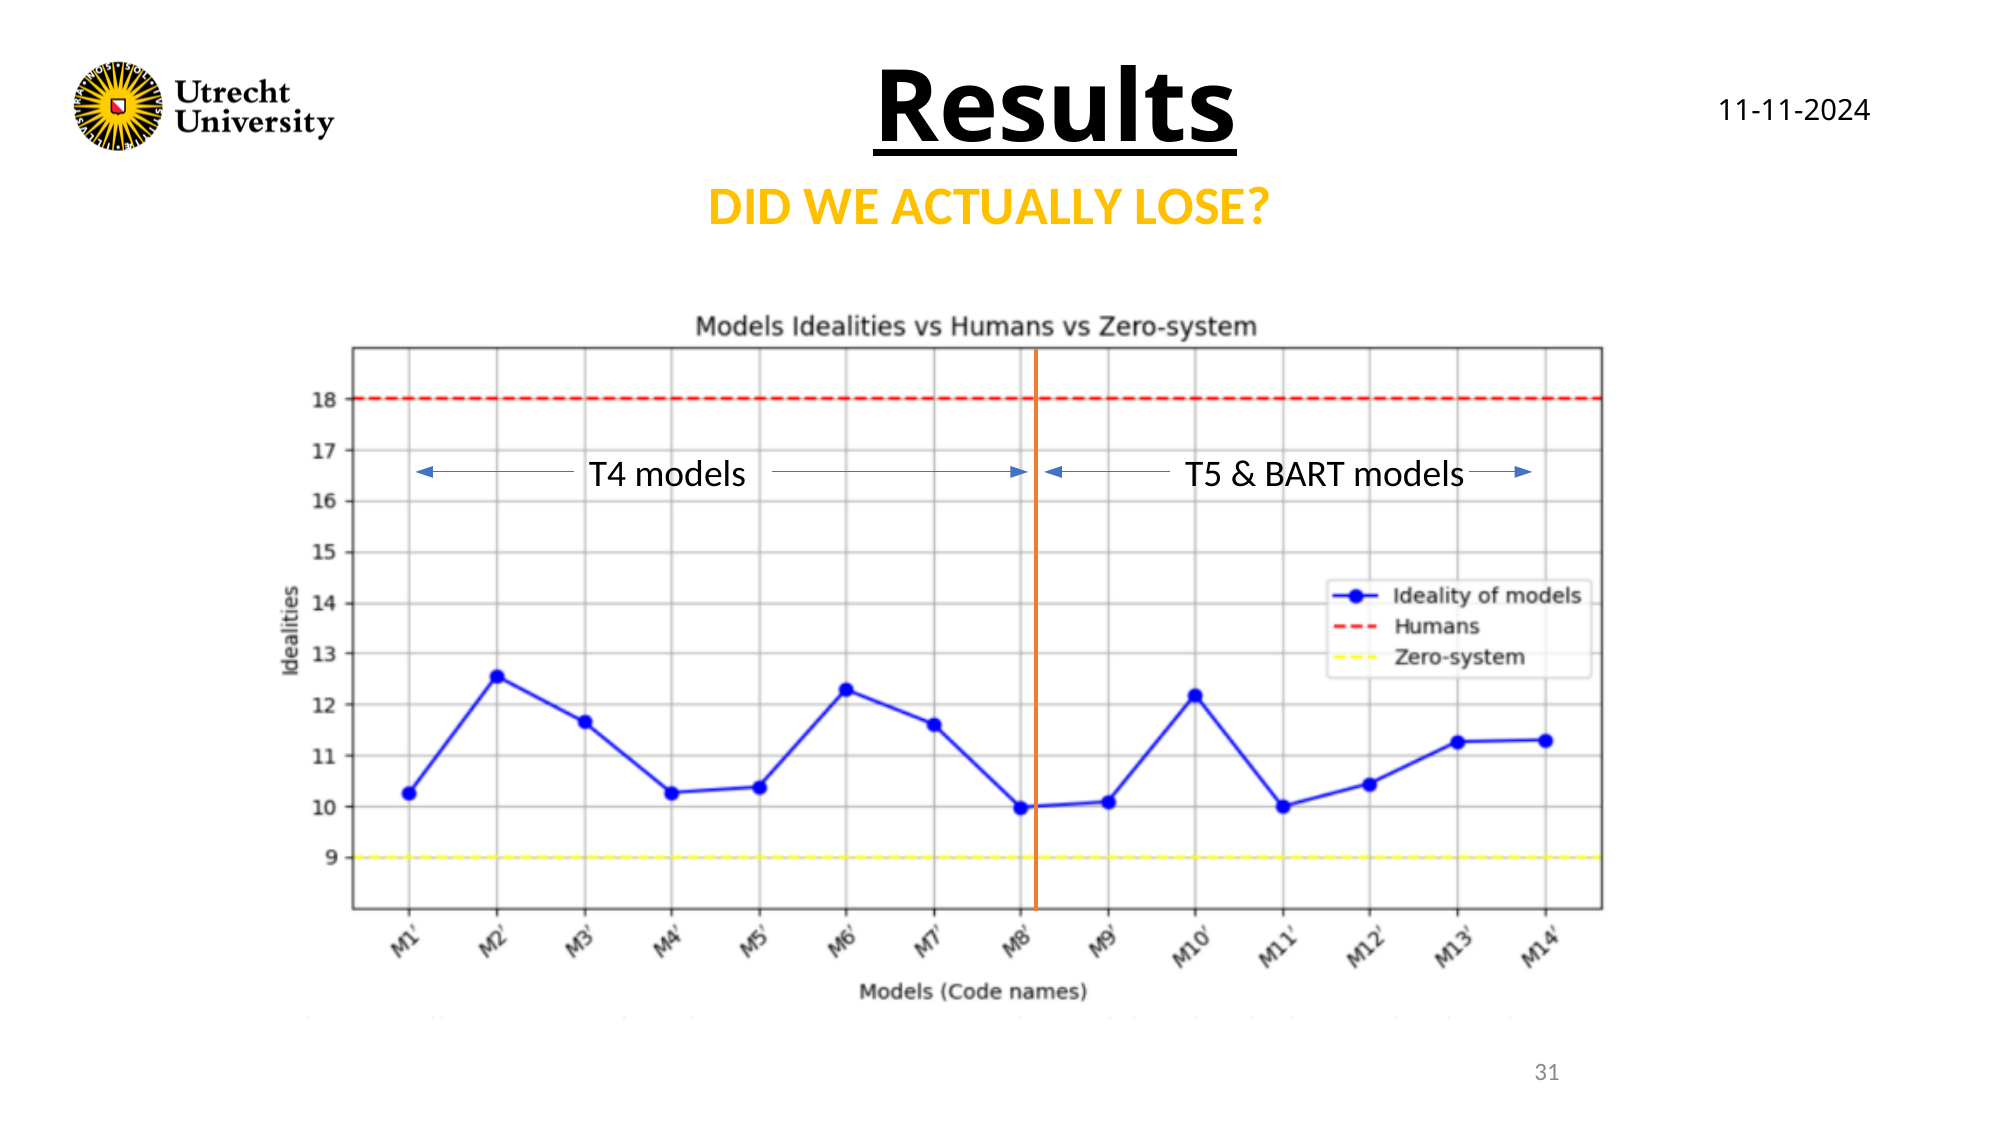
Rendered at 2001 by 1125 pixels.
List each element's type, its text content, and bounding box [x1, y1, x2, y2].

text_box [1519, 1040, 1970, 1101]
picture [275, 302, 1626, 1019]
text_box T5 & BART models [1170, 441, 1492, 503]
text_box DID WE ACTUALLY LOSE? [693, 162, 1307, 244]
text_box 11-11-2024 [1702, 84, 1943, 120]
text_box T4 models [573, 441, 772, 503]
text_box Results [873, 41, 1128, 162]
